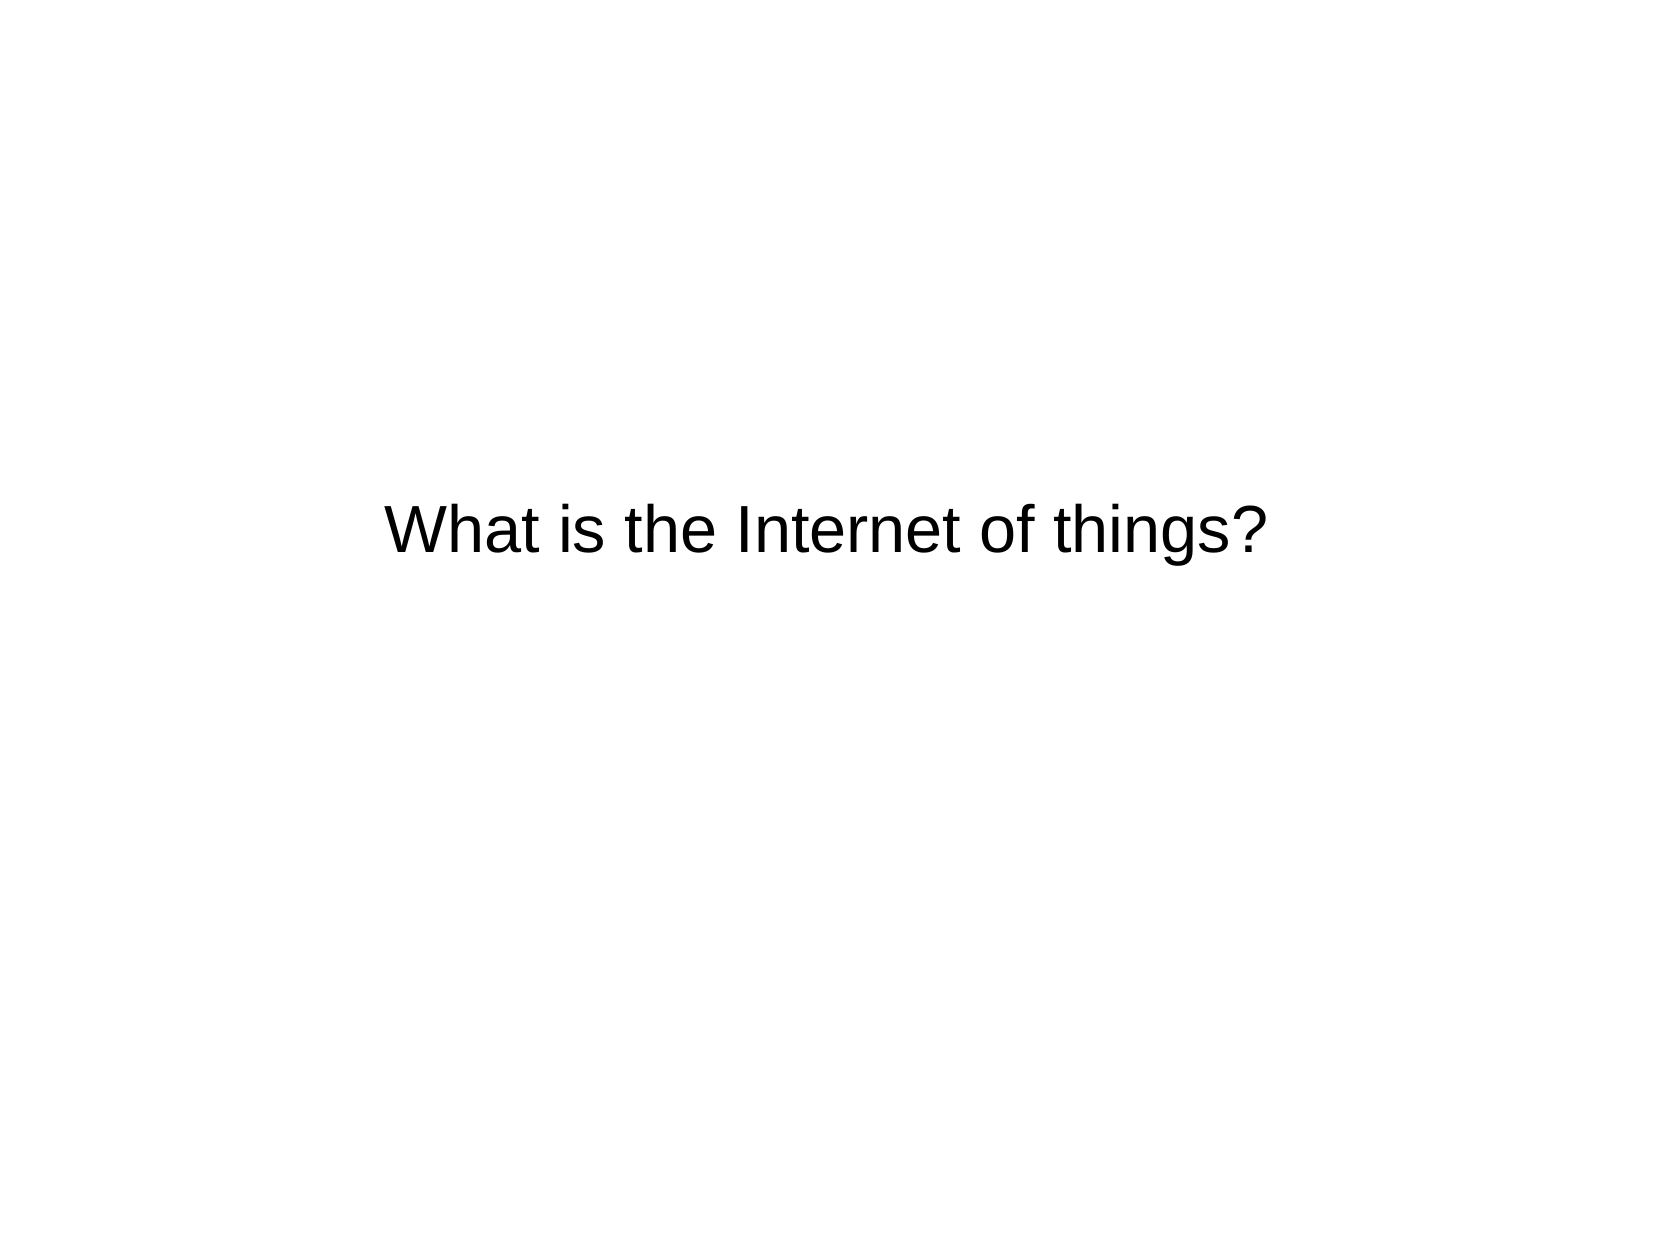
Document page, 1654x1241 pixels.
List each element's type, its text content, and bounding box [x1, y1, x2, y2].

subtitle What is the Internet of things? [82, 49, 1571, 1010]
